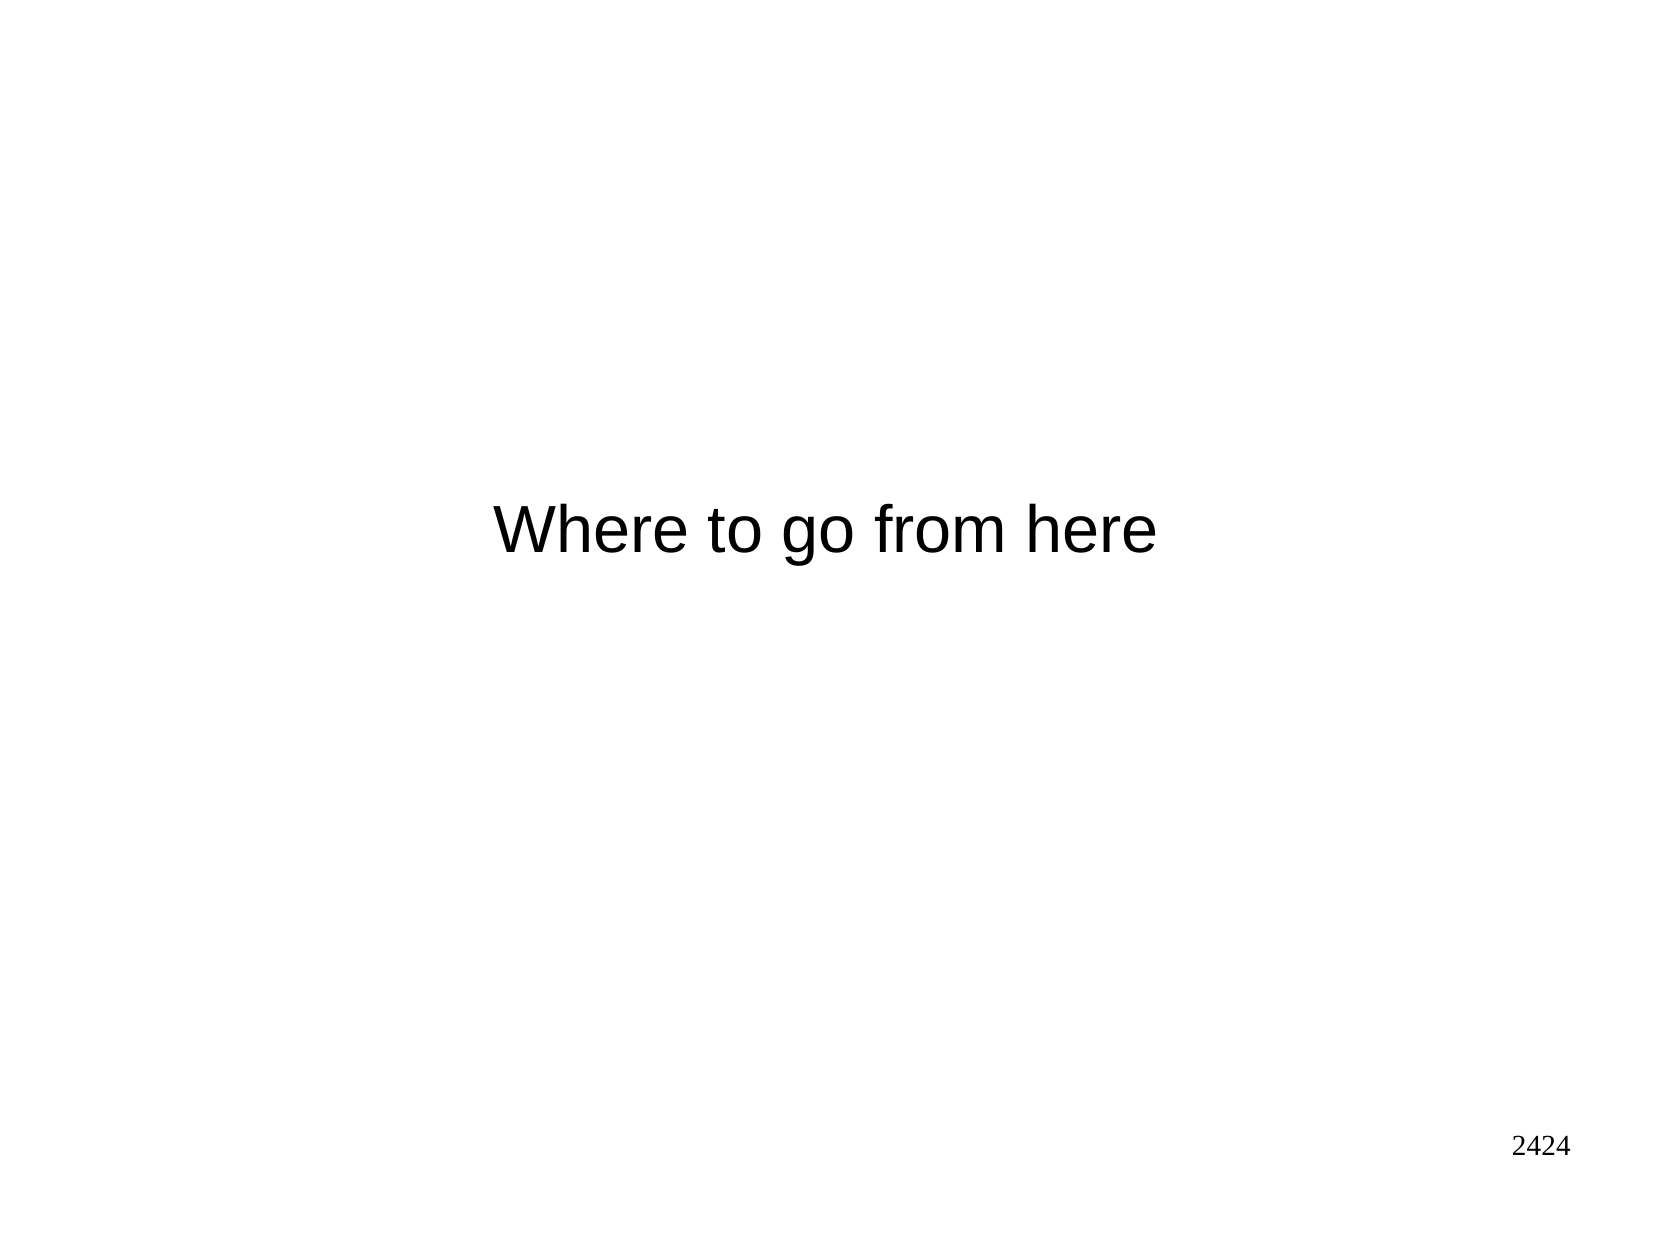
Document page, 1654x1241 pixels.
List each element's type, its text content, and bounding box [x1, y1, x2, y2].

subtitle Where to go from here [82, 49, 1571, 1010]
